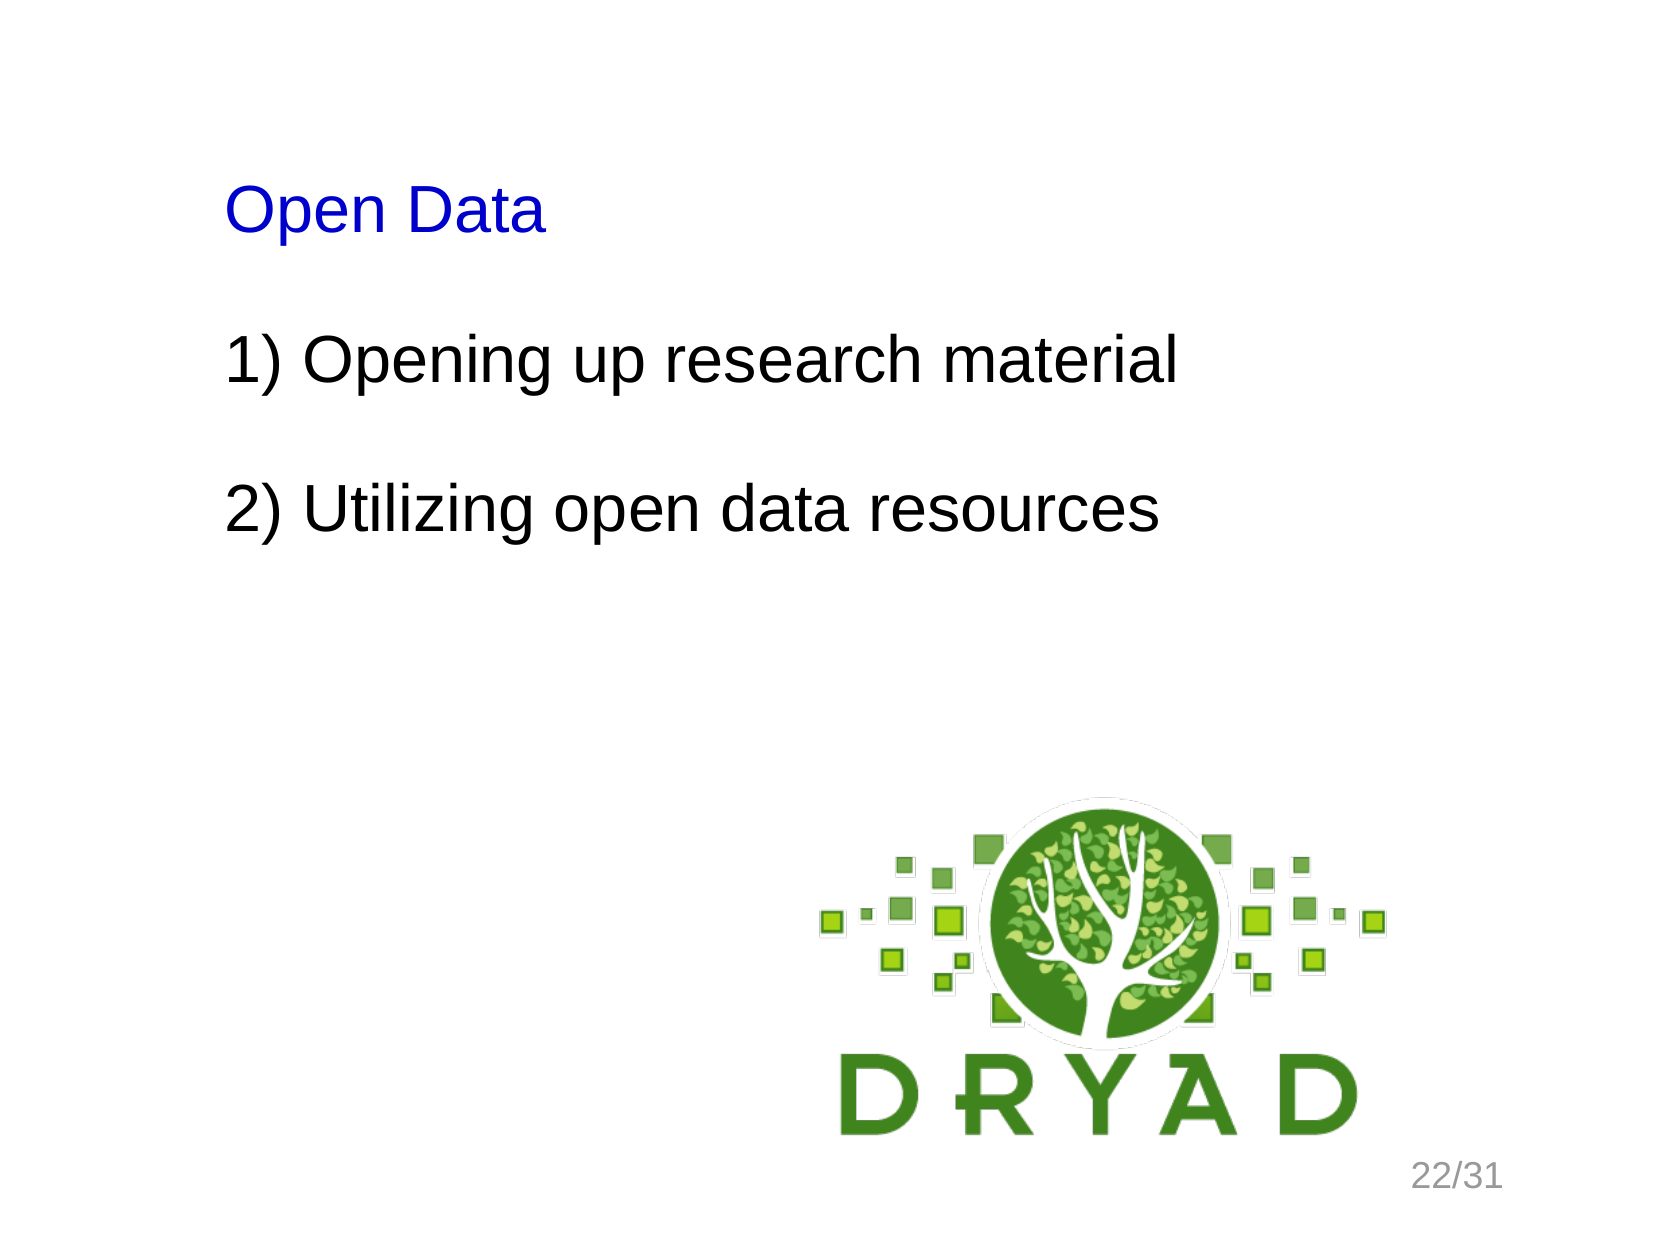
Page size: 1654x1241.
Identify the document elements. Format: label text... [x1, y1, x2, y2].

picture [750, 779, 1412, 1150]
text_box Open Data 1) Opening up research material 2) Utilizing open data resources [210, 165, 1606, 554]
text_box <number>/31 [1440, 1146, 1604, 1218]
